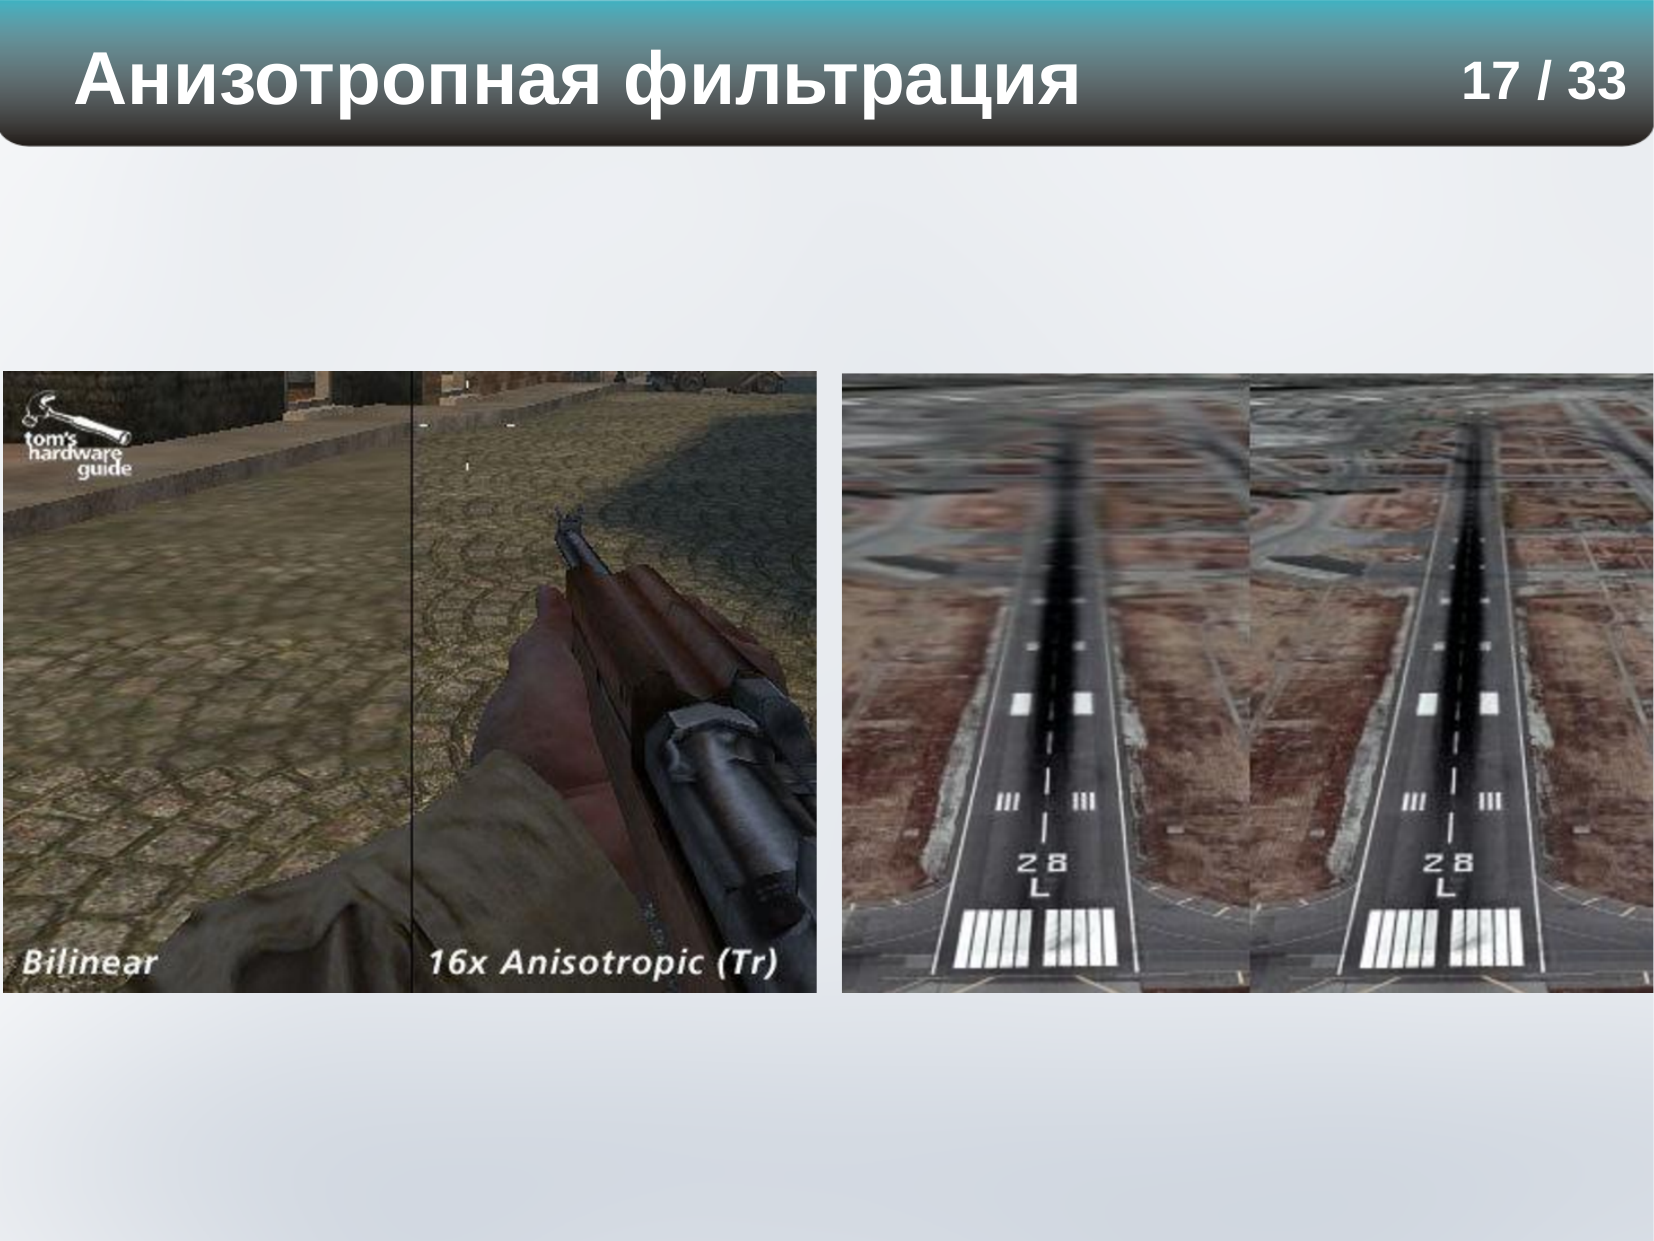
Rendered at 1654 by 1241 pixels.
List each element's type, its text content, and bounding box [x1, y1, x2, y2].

text_box Анизотропная фильтрация [59, 29, 1152, 129]
text_box <number> / 33 [1446, 42, 1654, 179]
picture [0, 0, 1654, 1241]
